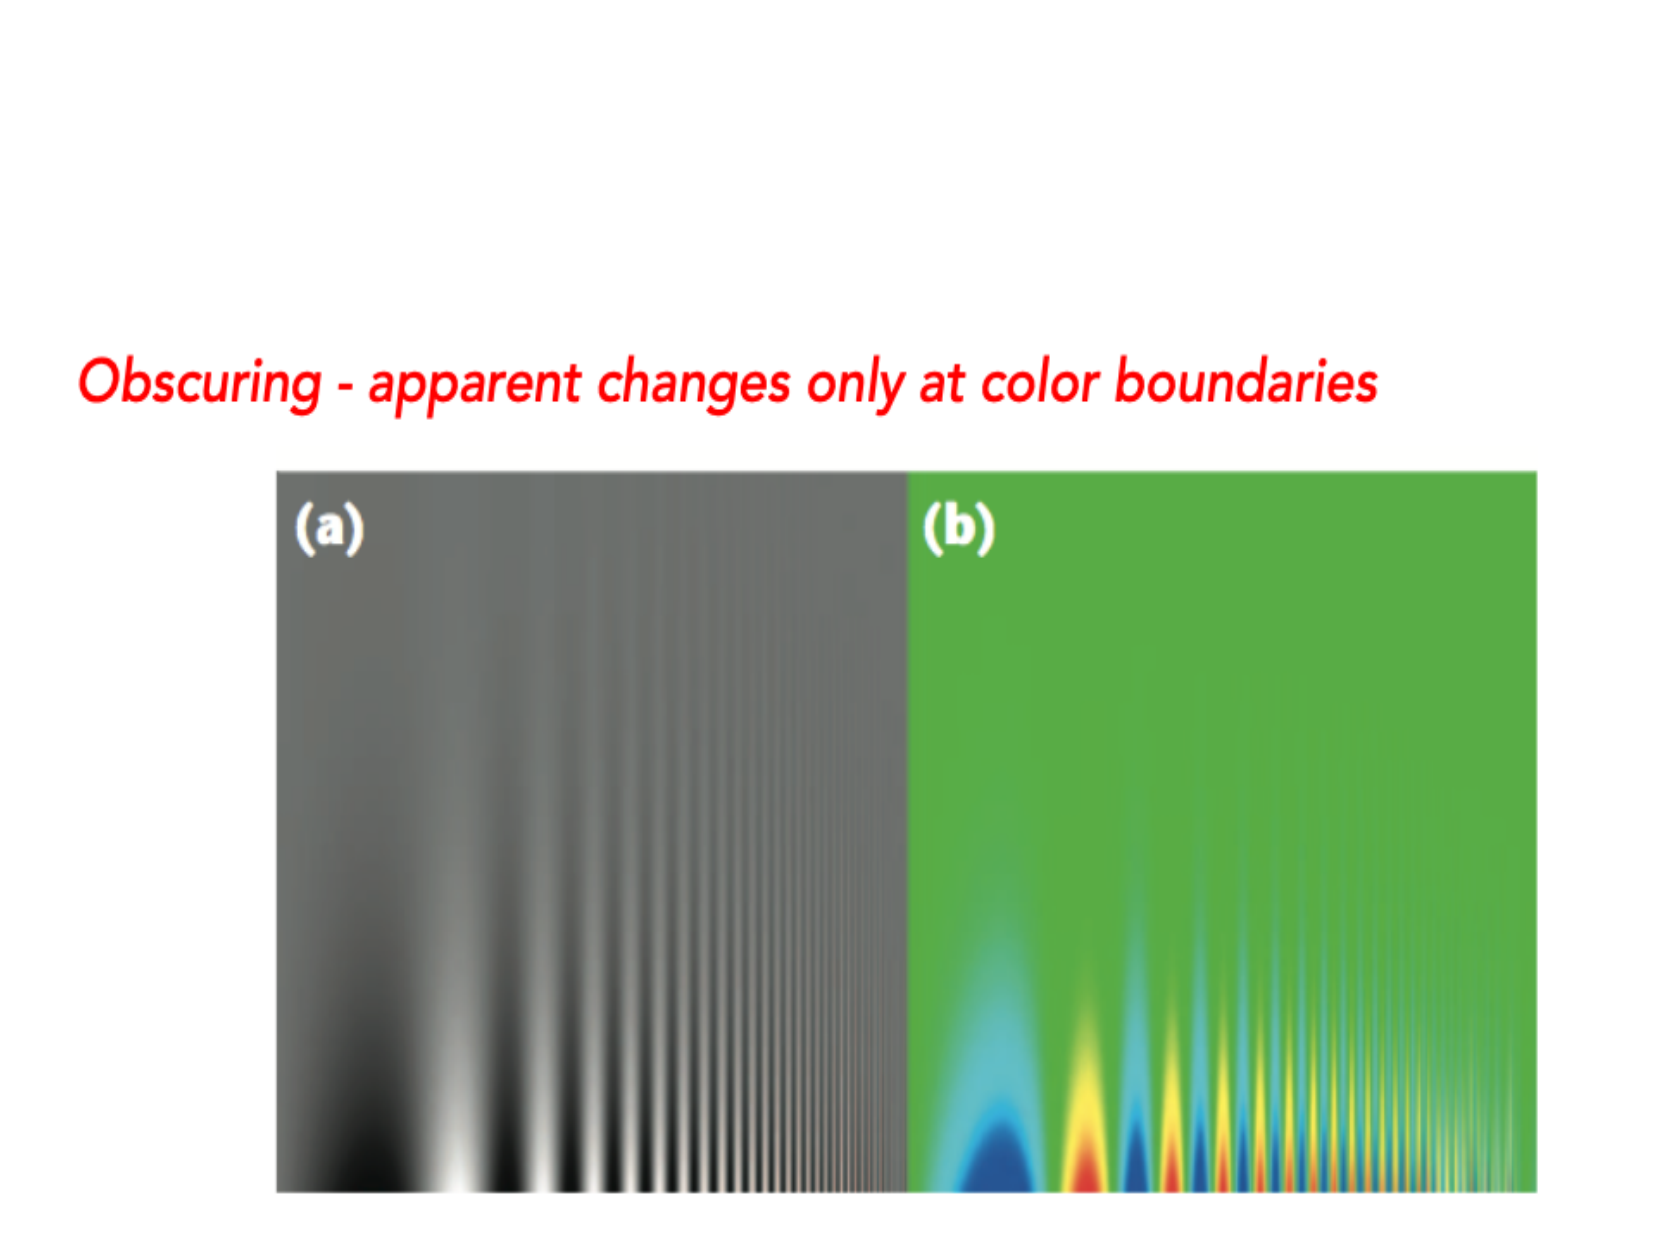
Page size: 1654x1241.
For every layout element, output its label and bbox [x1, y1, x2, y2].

picture [0, 254, 1654, 1241]
